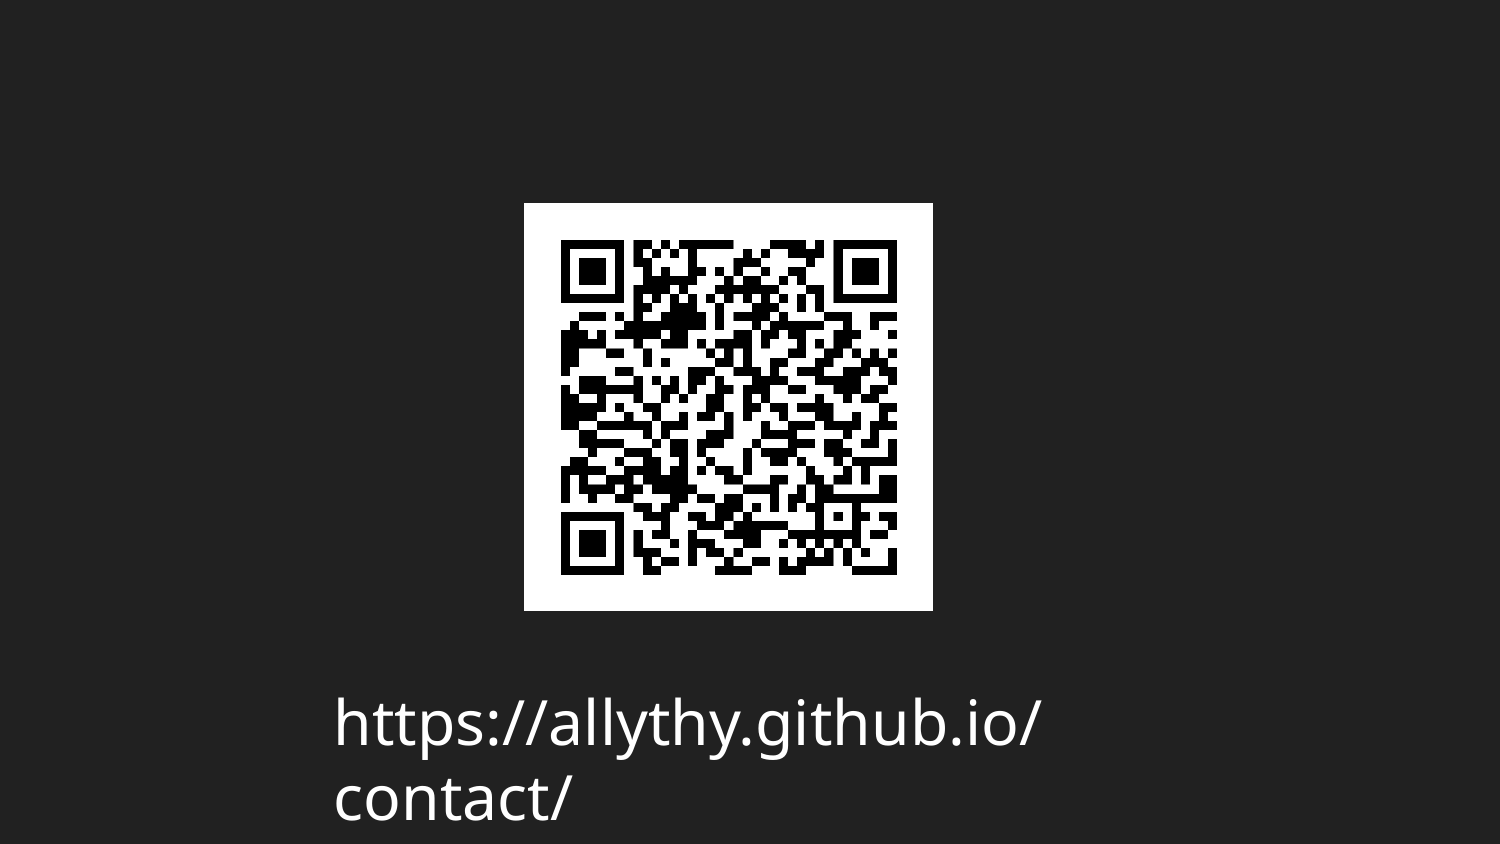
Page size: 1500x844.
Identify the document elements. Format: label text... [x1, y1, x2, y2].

text_box https://allythy.github.io/contact/ [318, 667, 1182, 757]
picture [524, 203, 933, 611]
